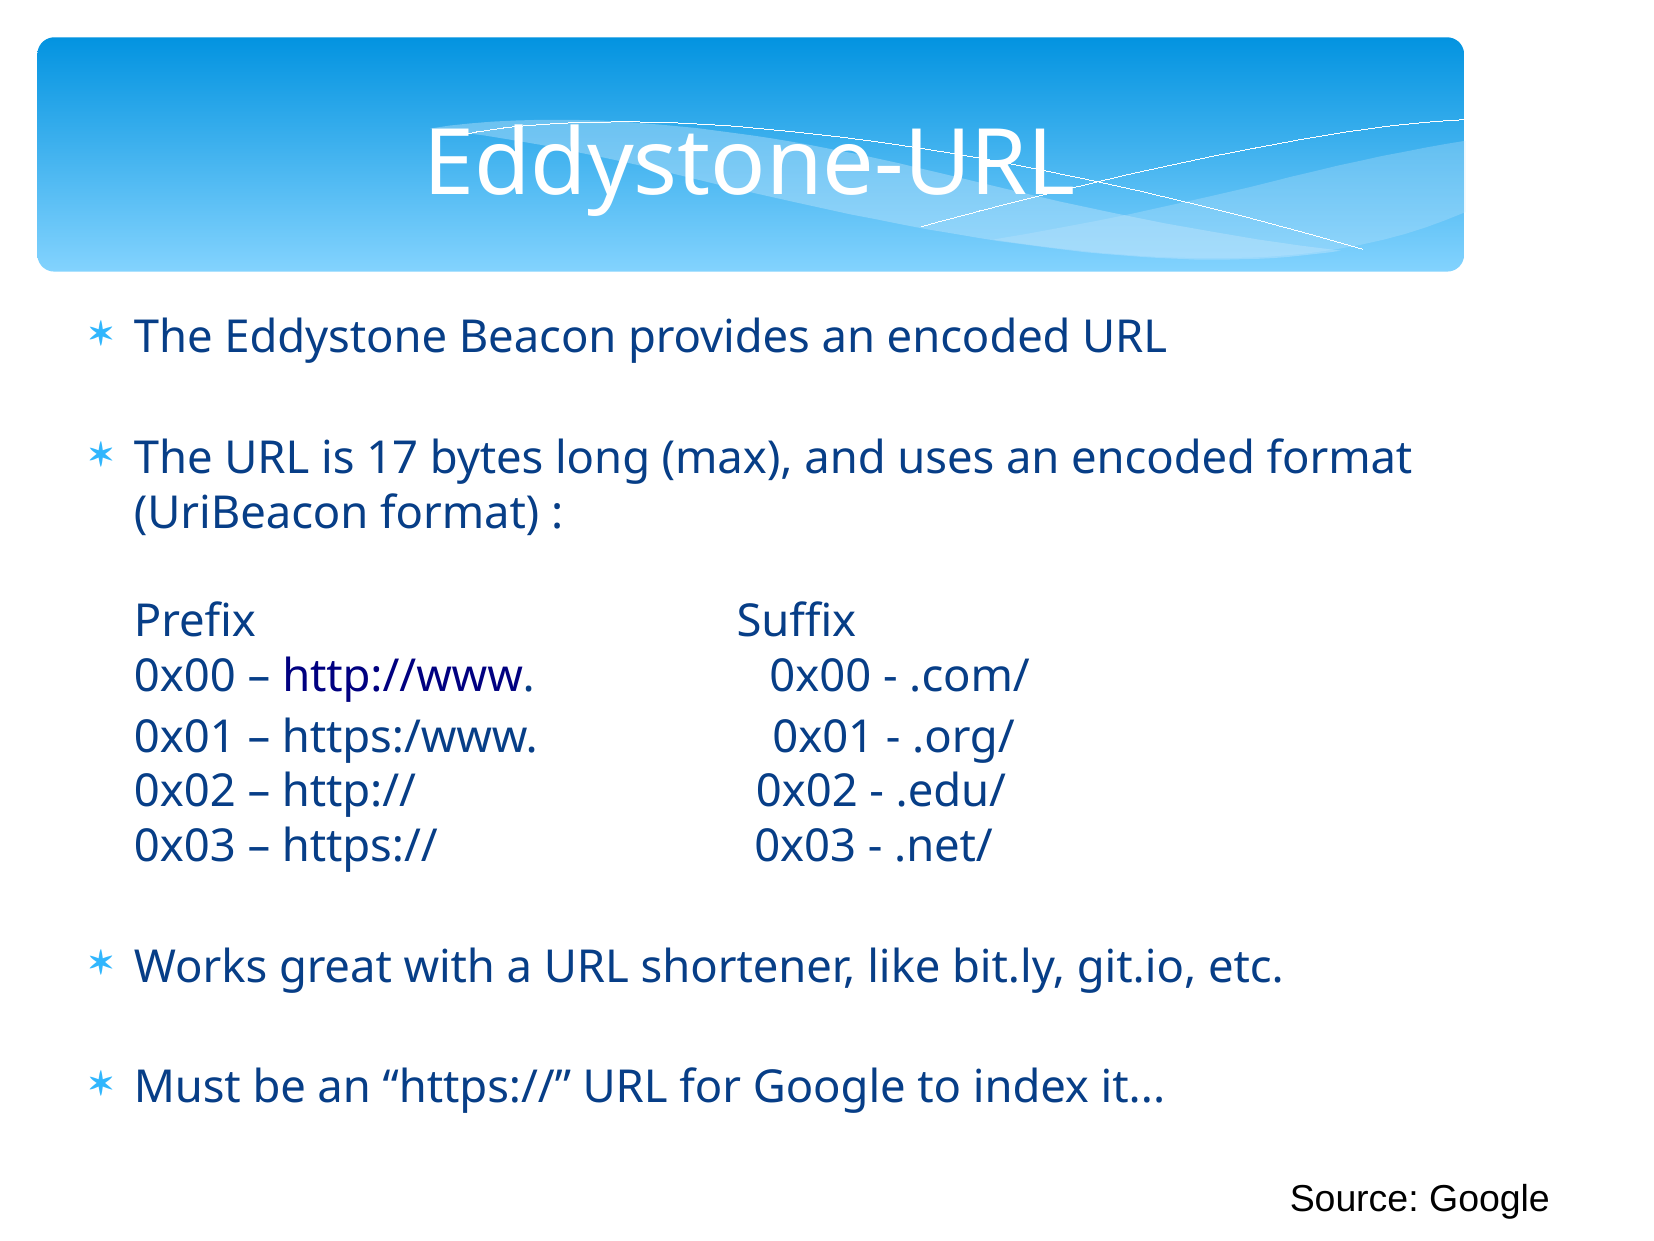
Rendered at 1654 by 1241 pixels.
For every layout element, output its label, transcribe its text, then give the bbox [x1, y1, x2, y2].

title Eddystone-URL [74, 55, 1425, 261]
text_box Source: Google [1274, 1170, 1605, 1232]
list The Eddystone Beacon provides an encoded URL The URL is 17 bytes long (max), and uses an encoded format (UriBeacon format) : Prefix Suffix 0x00 – http://www. 0x00 - .com/ 0x01 – https:/www. 0x01 - .org/ 0x02 – http:// 0x02 - .edu/ 0x03 – https:// 0x03 - .net/ Works great with a URL shortener, like bit.ly, git.io, etc. Must be an “https://” URL for Google to index it... [75, 300, 1516, 1126]
